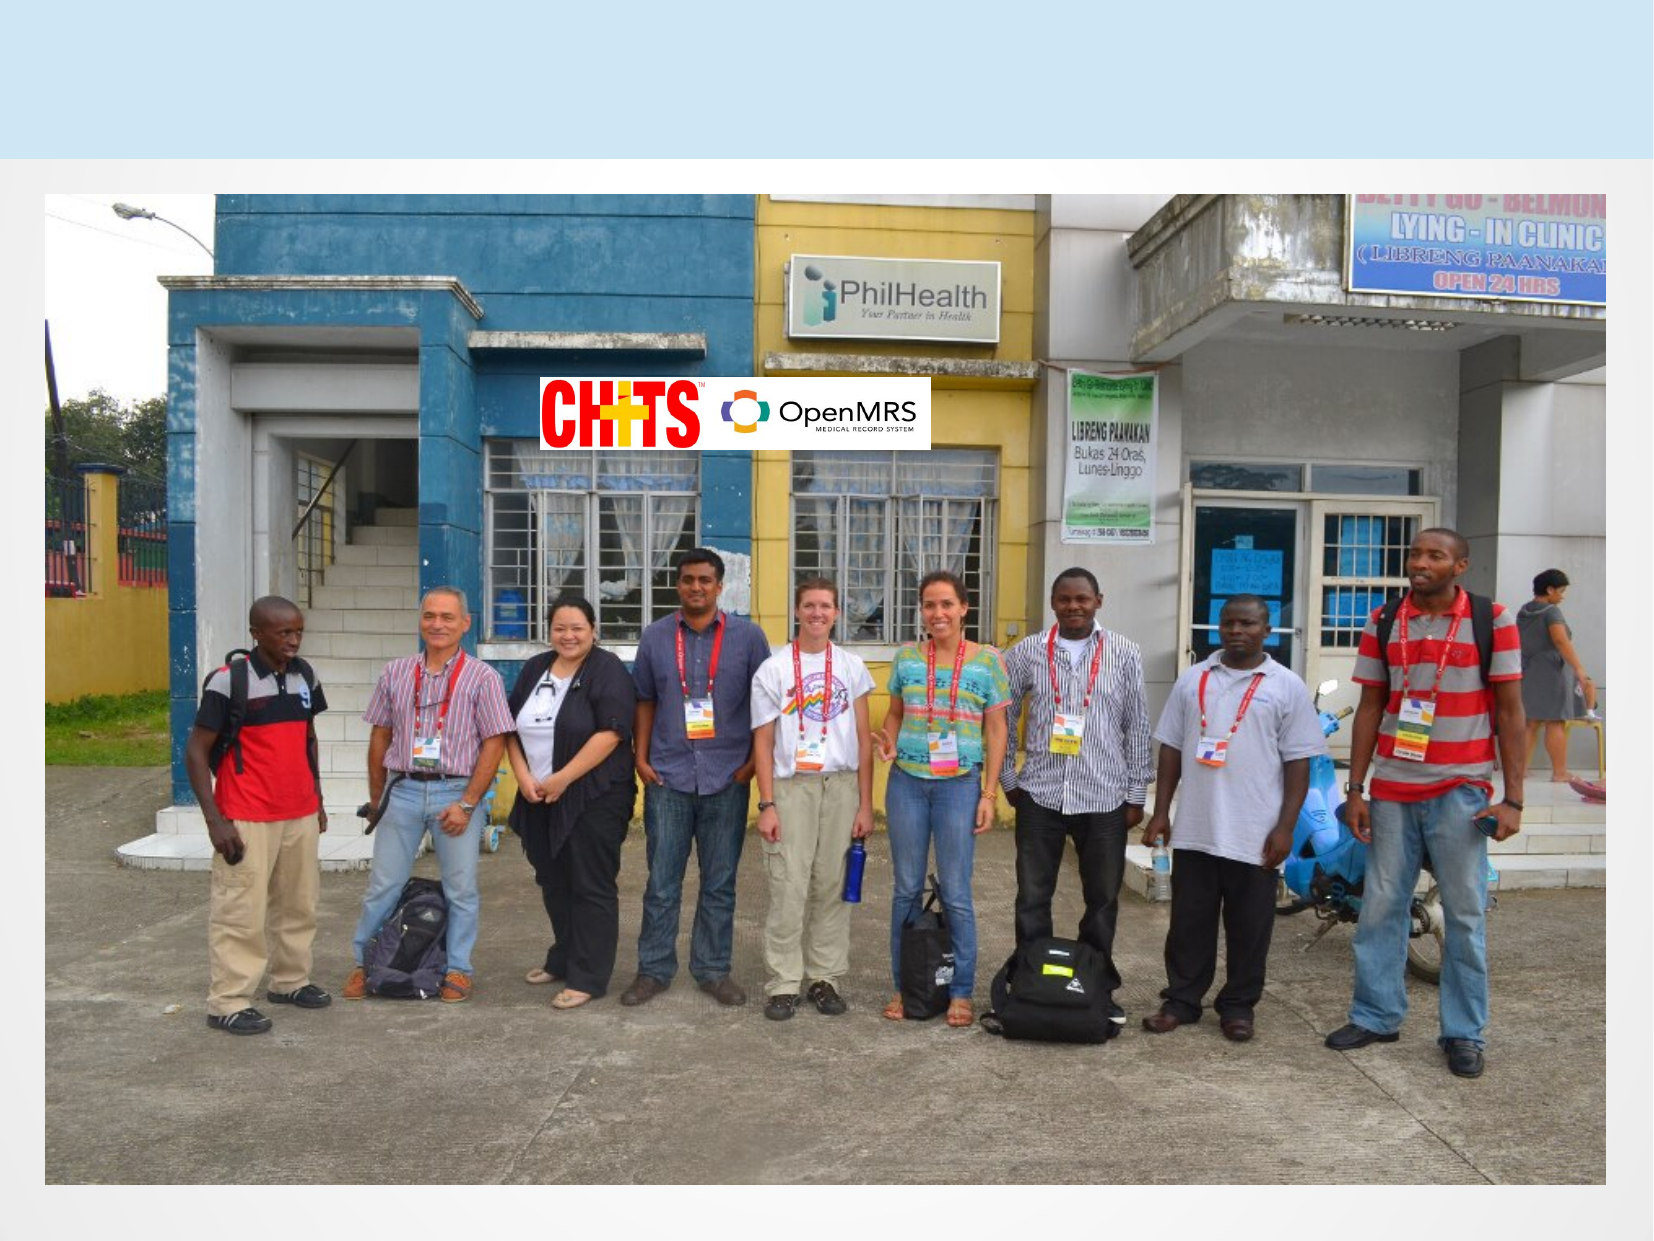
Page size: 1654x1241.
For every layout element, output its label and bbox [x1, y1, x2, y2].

picture [0, 159, 1654, 1241]
text_box [0, 0, 1654, 159]
